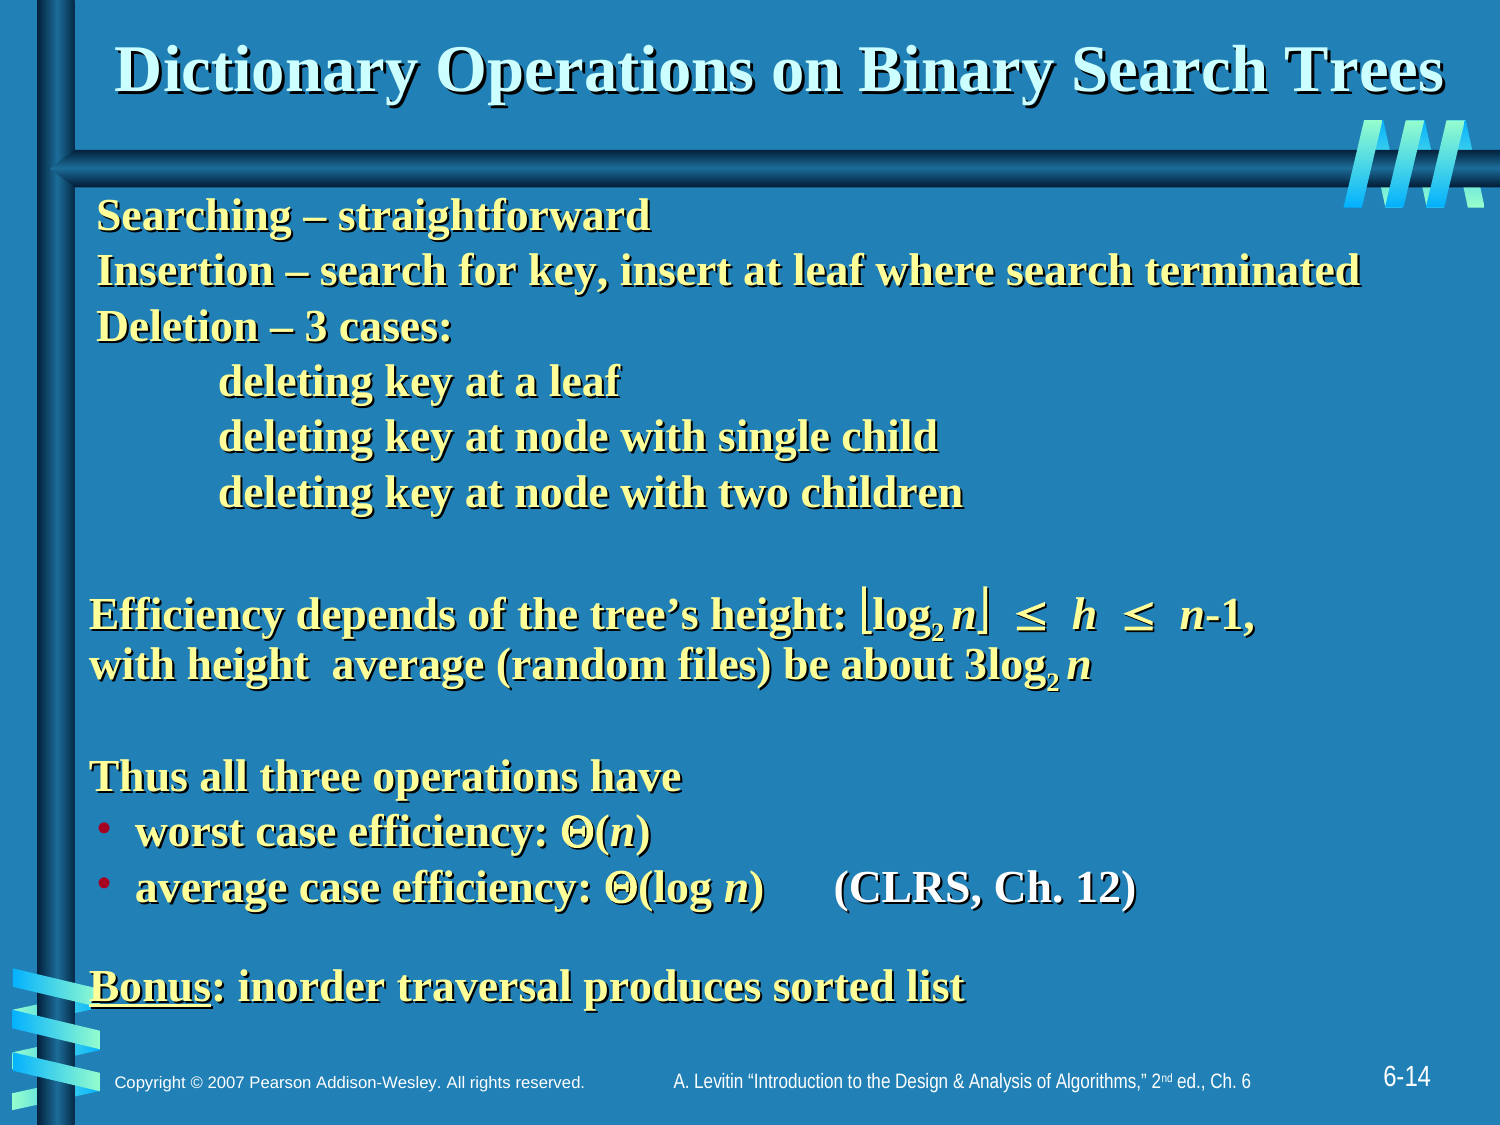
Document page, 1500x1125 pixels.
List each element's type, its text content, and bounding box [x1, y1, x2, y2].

title Dictionary Operations on Binary Search Trees [100, 0, 1500, 113]
list Searching – straightforward Insertion – search for key, insert at leaf where search terminated Deletion – 3 cases: deleting key at a leaf deleting key at node with single child deleting key at node with two children Efficiency depends of the tree’s height: log2 n  h  n-1, with height average (random files) be about 3log2 n Thus all three operations have worst case efficiency: (n) average case efficiency: (log n) (CLRS, Ch. 12) Bonus: inorder traversal produces sorted list [62, 187, 1500, 1125]
